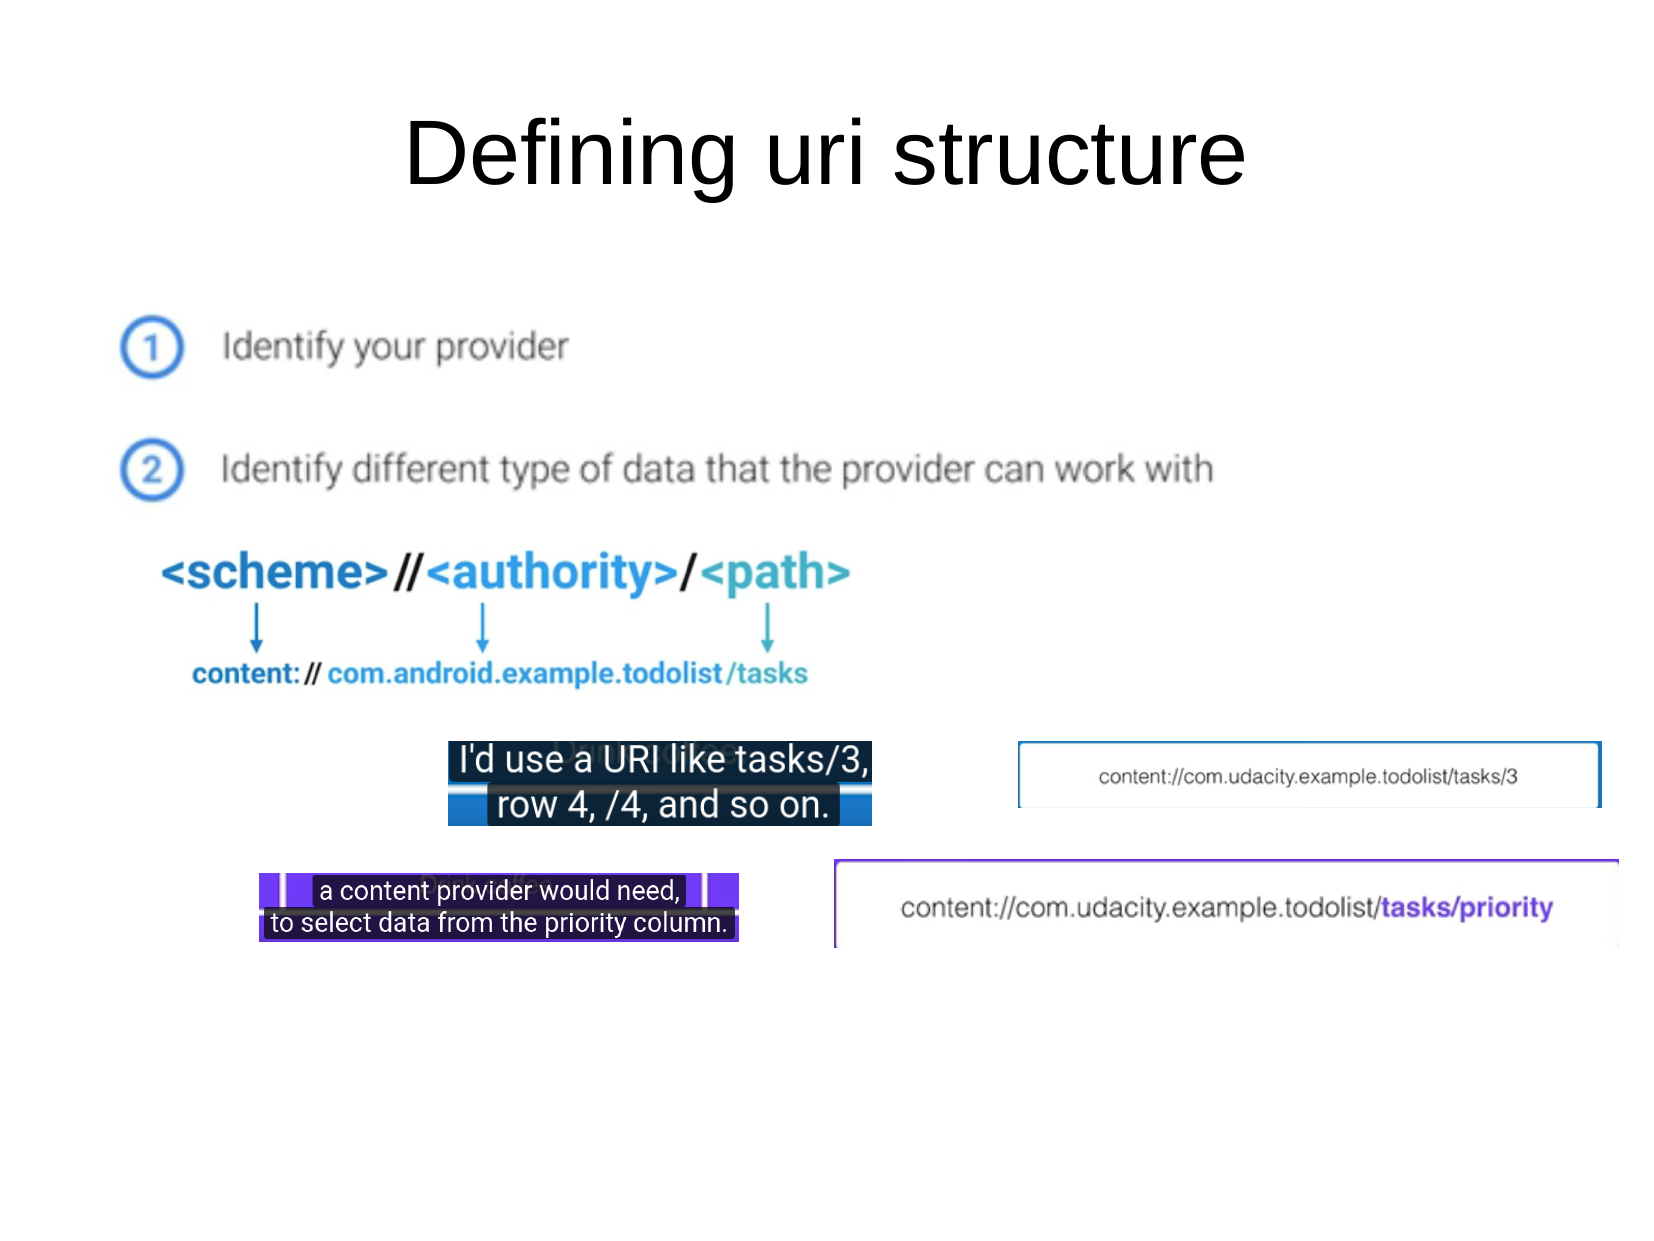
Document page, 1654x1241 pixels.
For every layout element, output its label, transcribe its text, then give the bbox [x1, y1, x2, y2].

picture [259, 873, 739, 942]
title Defining uri structure [82, 49, 1571, 257]
picture [448, 741, 872, 826]
picture [1018, 741, 1602, 808]
picture [83, 299, 1306, 733]
picture [834, 859, 1619, 948]
